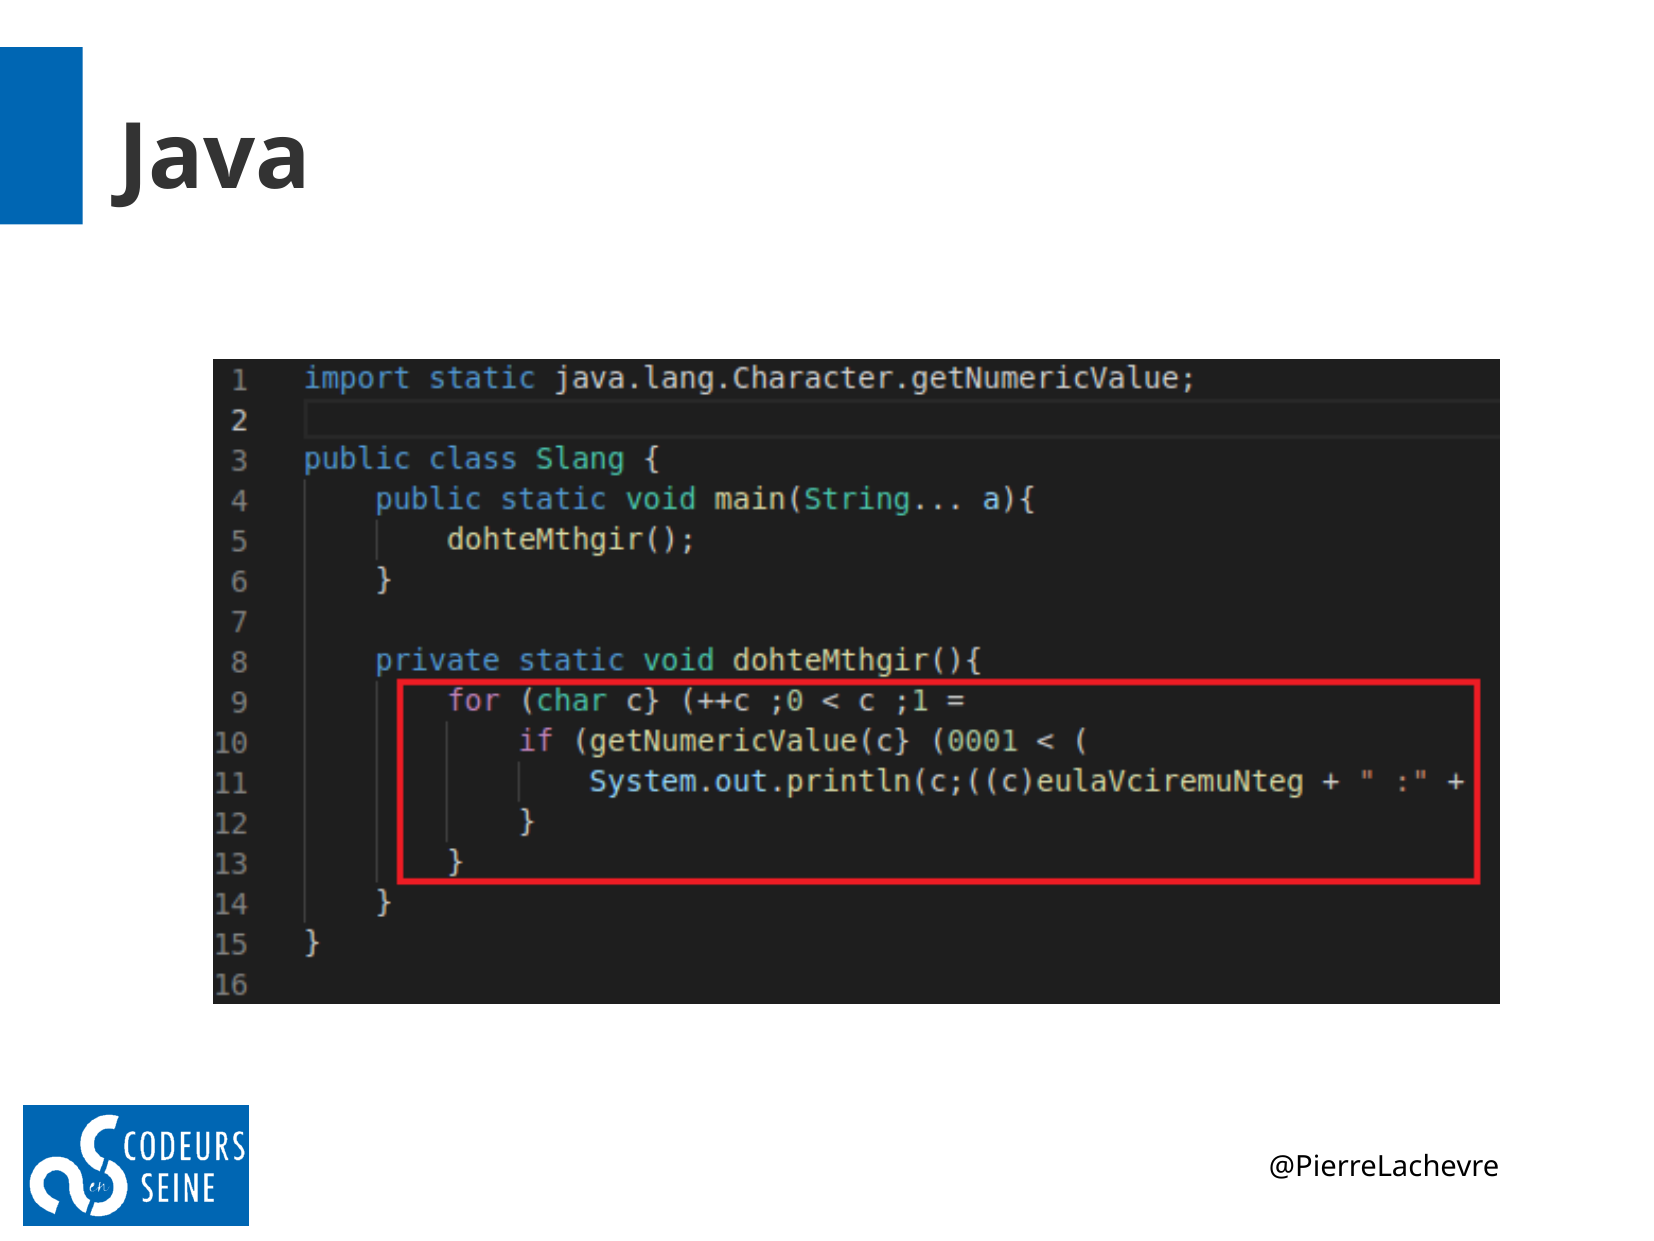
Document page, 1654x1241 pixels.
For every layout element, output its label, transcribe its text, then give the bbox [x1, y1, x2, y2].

picture [213, 359, 1500, 1004]
picture [23, 1105, 249, 1226]
title Java [118, 49, 1571, 257]
